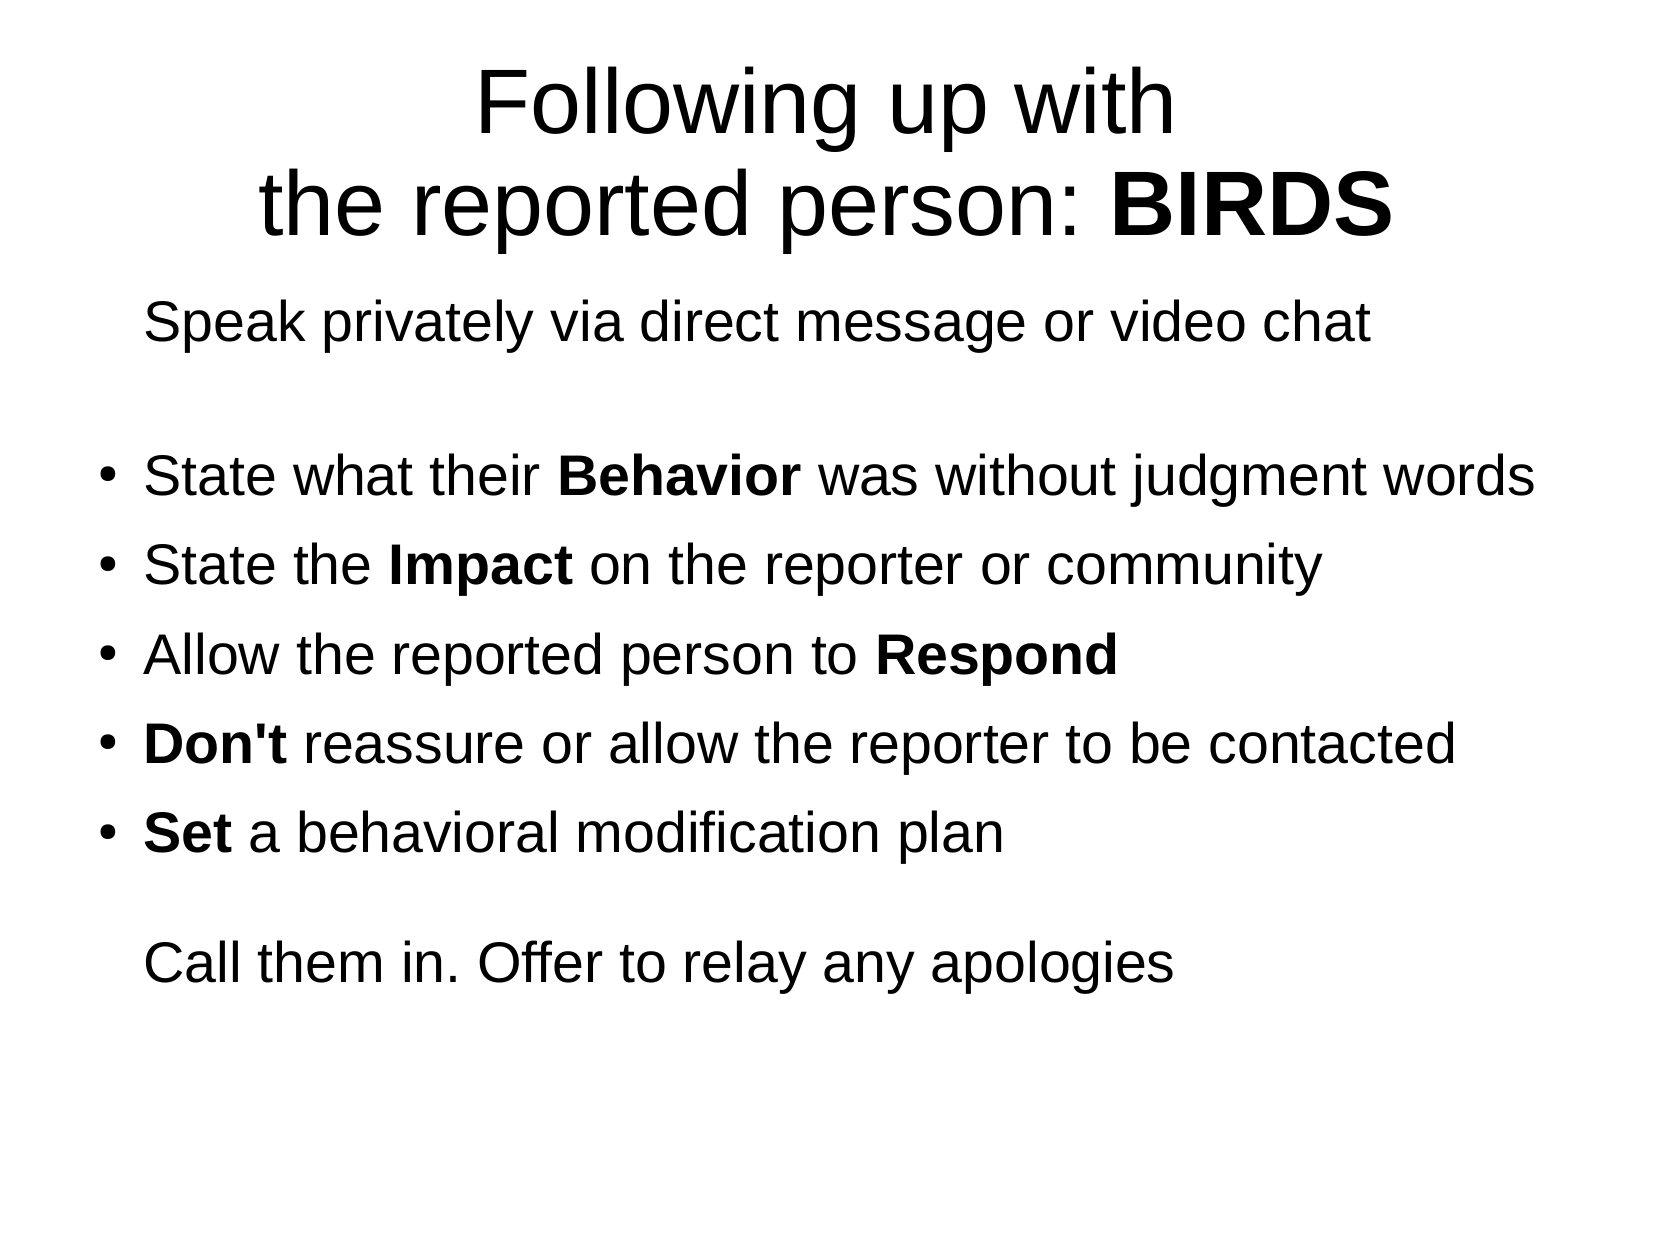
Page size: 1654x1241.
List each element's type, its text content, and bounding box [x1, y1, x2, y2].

list Speak privately via direct message or video chat State what their Behavior was without judgment words State the Impact on the reporter or community Allow the reported person to Respond Don't reassure or allow the reporter to be contacted Set a behavioral modification plan Call them in. Offer to relay any apologies [82, 290, 1571, 1010]
title Following up with the reported person: BIRDS [82, 49, 1571, 257]
